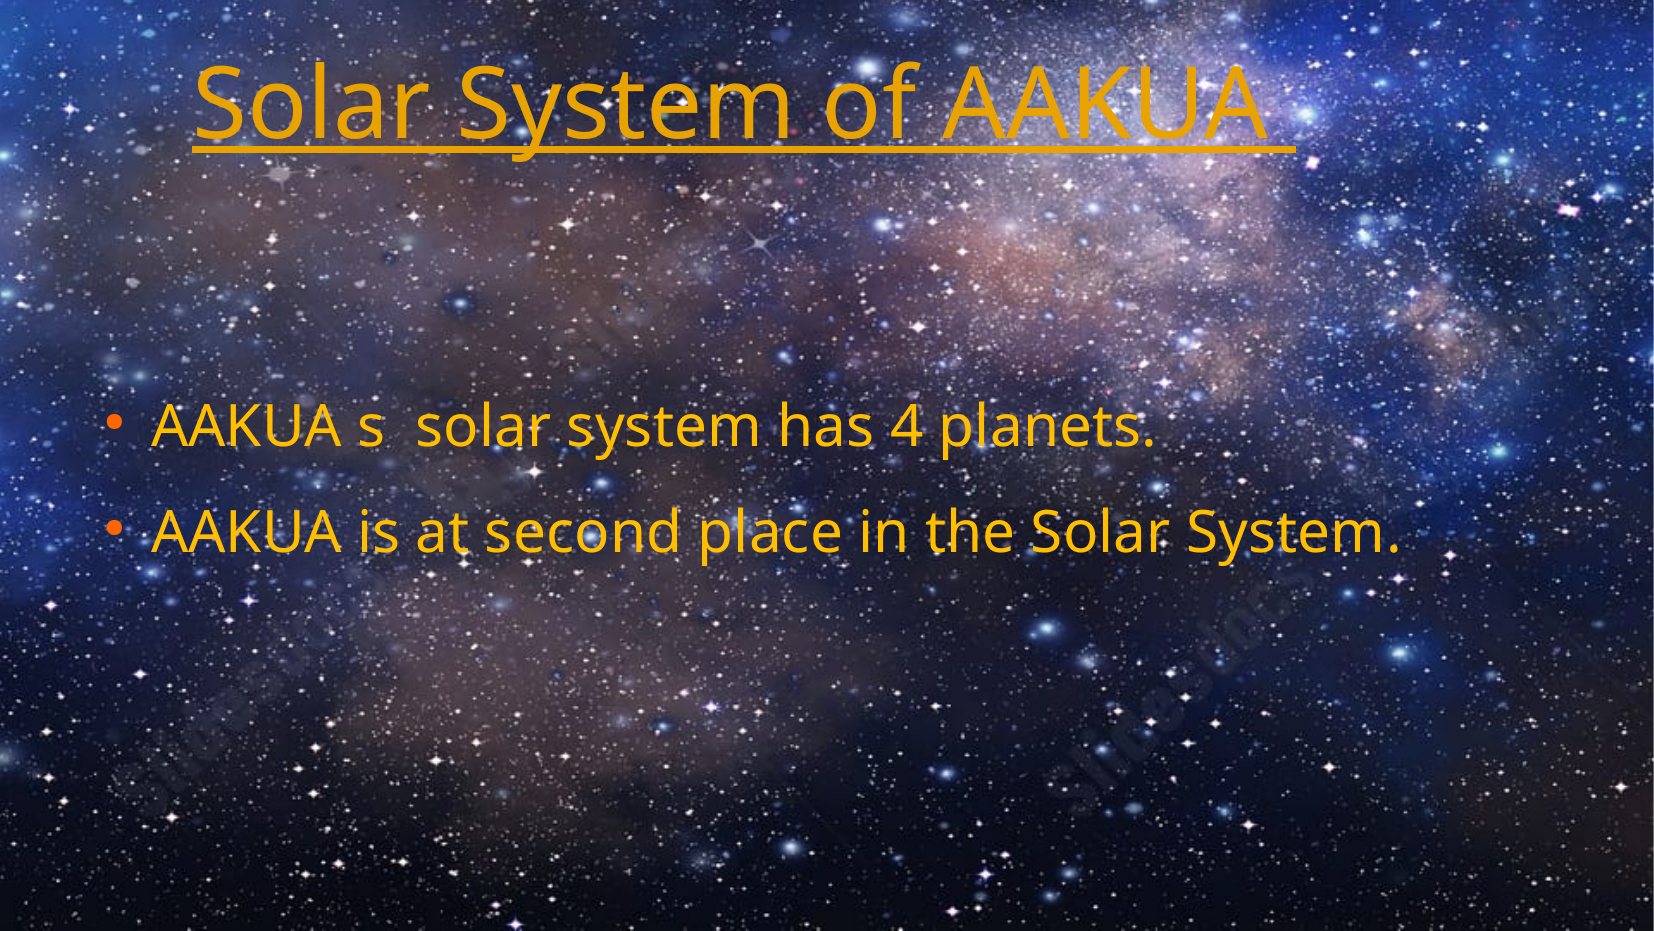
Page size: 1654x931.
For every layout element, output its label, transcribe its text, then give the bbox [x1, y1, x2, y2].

picture [0, 0, 1654, 931]
list AAKUA s solar system has 4 planets. AAKUA is at second place in the Solar System. [88, 383, 1418, 621]
title Solar System of AAKUA [0, 21, 1489, 178]
